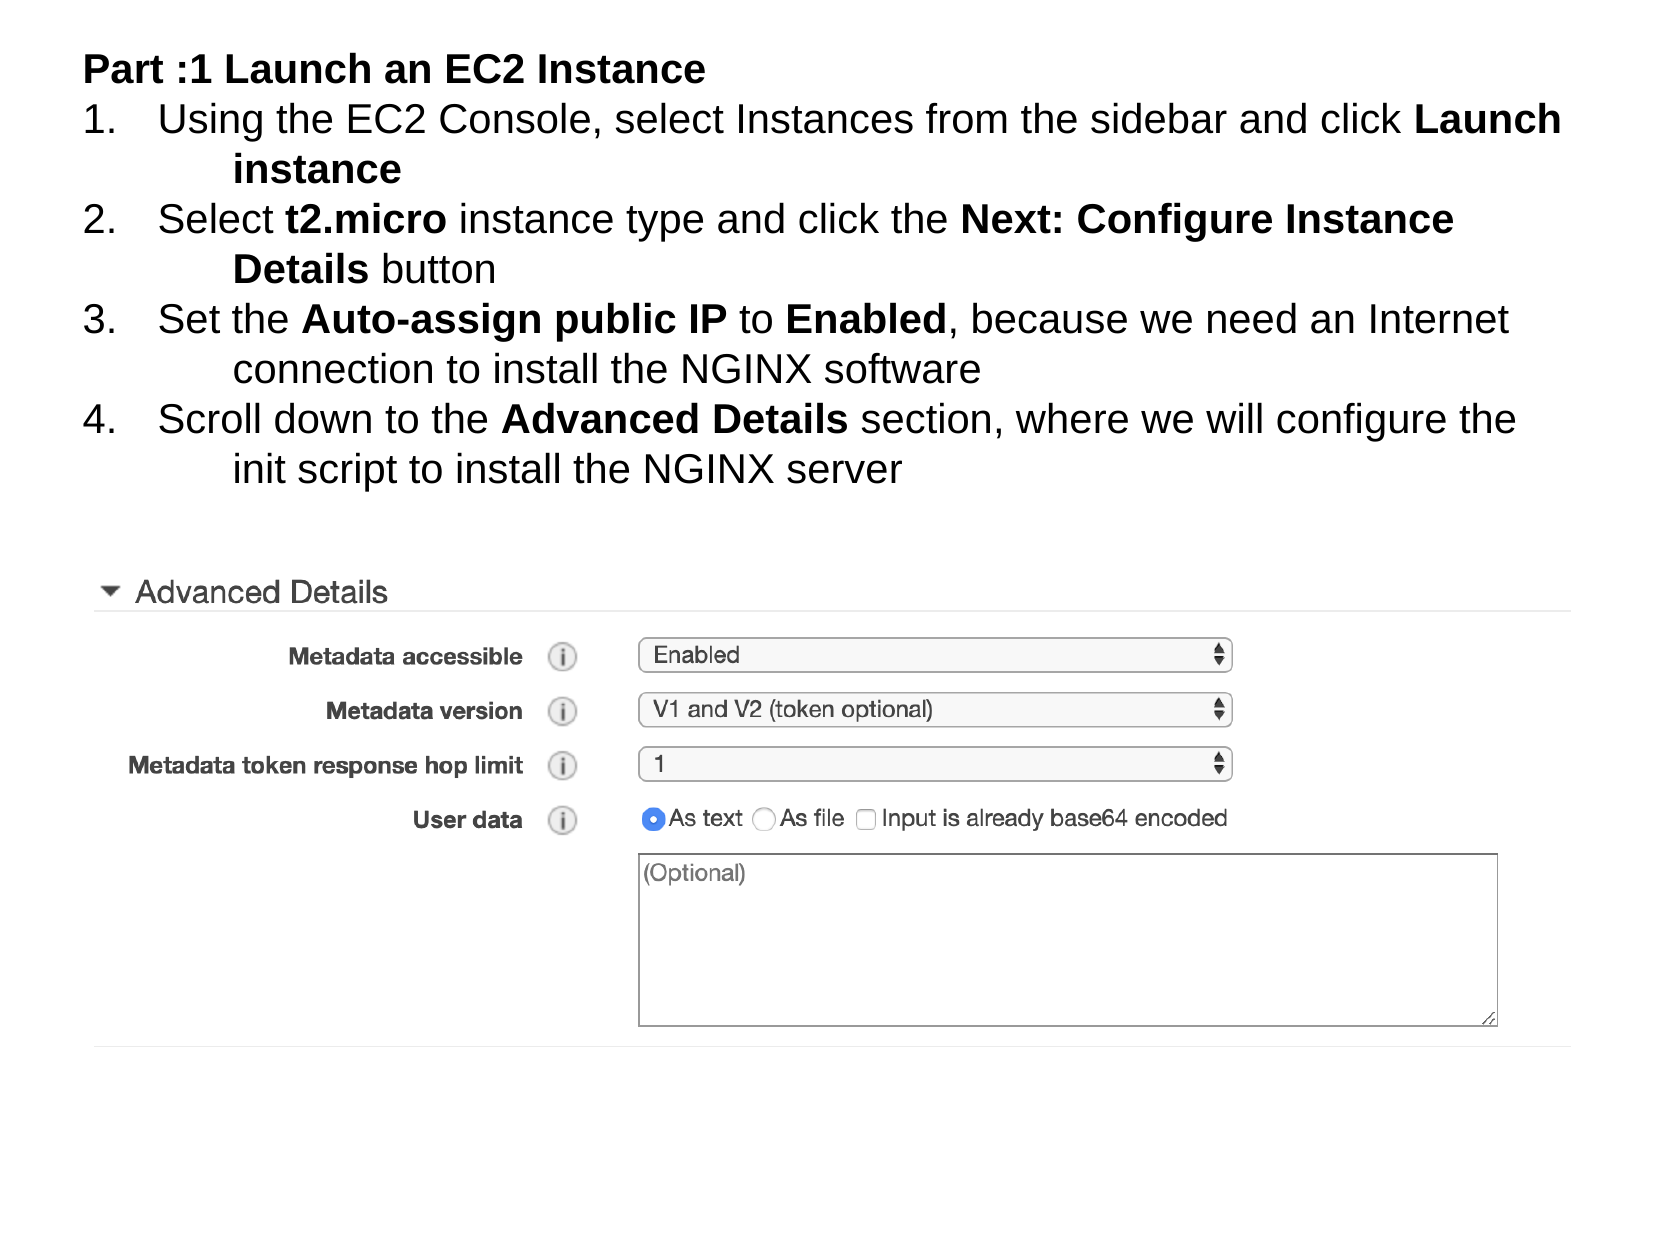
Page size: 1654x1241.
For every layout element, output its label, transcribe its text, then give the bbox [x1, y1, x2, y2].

picture [82, 562, 1571, 1065]
list Part :1 Launch an EC2 Instance Using the EC2 Console, select Instances from the sidebar and click Launch instance Select t2.micro instance type and click the Next: Configure Instance Details button Set the Auto-assign public IP to Enabled, because we need an Internet connection to install the NGINX software Scroll down to the Advanced Details section, where we will configure the init script to install the NGINX server [82, 41, 1571, 512]
